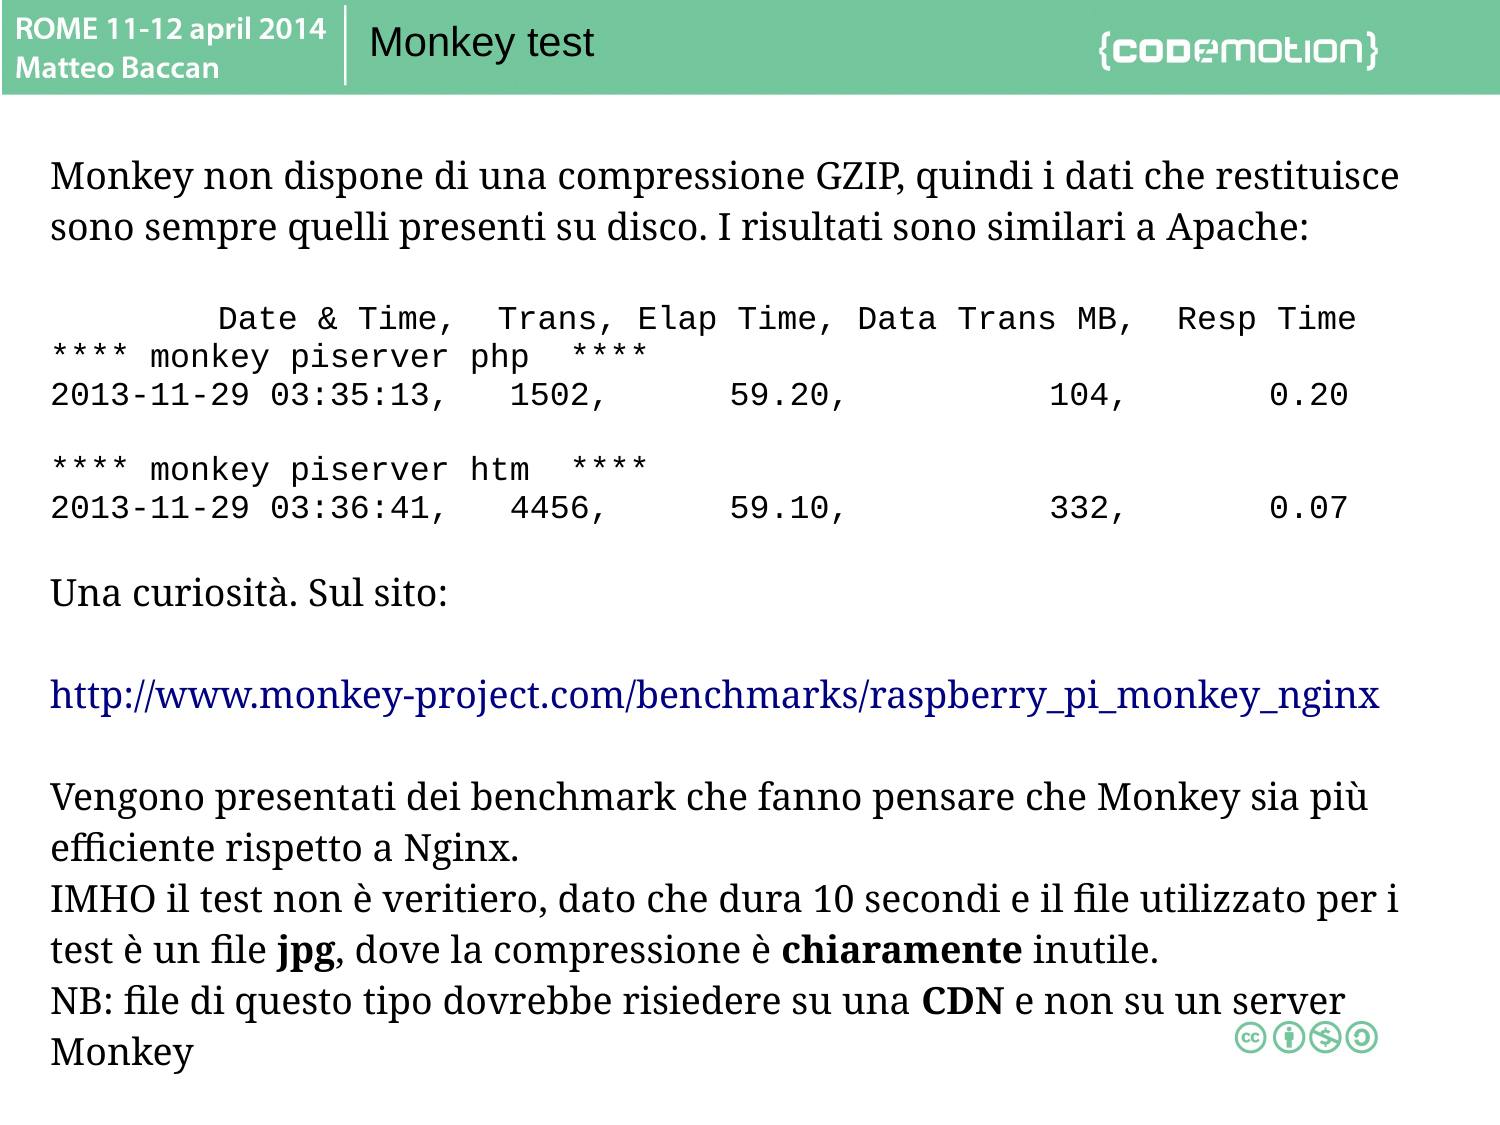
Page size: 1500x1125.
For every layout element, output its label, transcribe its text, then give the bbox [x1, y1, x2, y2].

text_box Monkey non dispone di una compressione GZIP, quindi i dati che restituisce sono sempre quelli presenti su disco. I risultati sono similari a Apache: Date & Time, Trans, Elap Time, Data Trans MB, Resp Time **** monkey piserver php **** 2013-11-29 03:35:13, 1502, 59.20, 104, 0.20 **** monkey piserver htm **** 2013-11-29 03:36:41, 4456, 59.10, 332, 0.07 Una curiosità. Sul sito: http://www.monkey-project.com/benchmarks/raspberry_pi_monkey_nginx Vengono presentati dei benchmark che fanno pensare che Monkey sia più efficiente rispetto a Nginx. IMHO il test non è veritiero, dato che dura 10 secondi e il file utilizzato per i test è un file jpg, dove la compressione è chiaramente inutile. NB: file di questo tipo dovrebbe risiedere su una CDN e non su un server Monkey siege -b -t10S -c200 http://localhost:PORT/linux.jpg [35, 141, 1465, 1002]
list Monkey test [354, 11, 1380, 87]
picture [2, 0, 1500, 1125]
